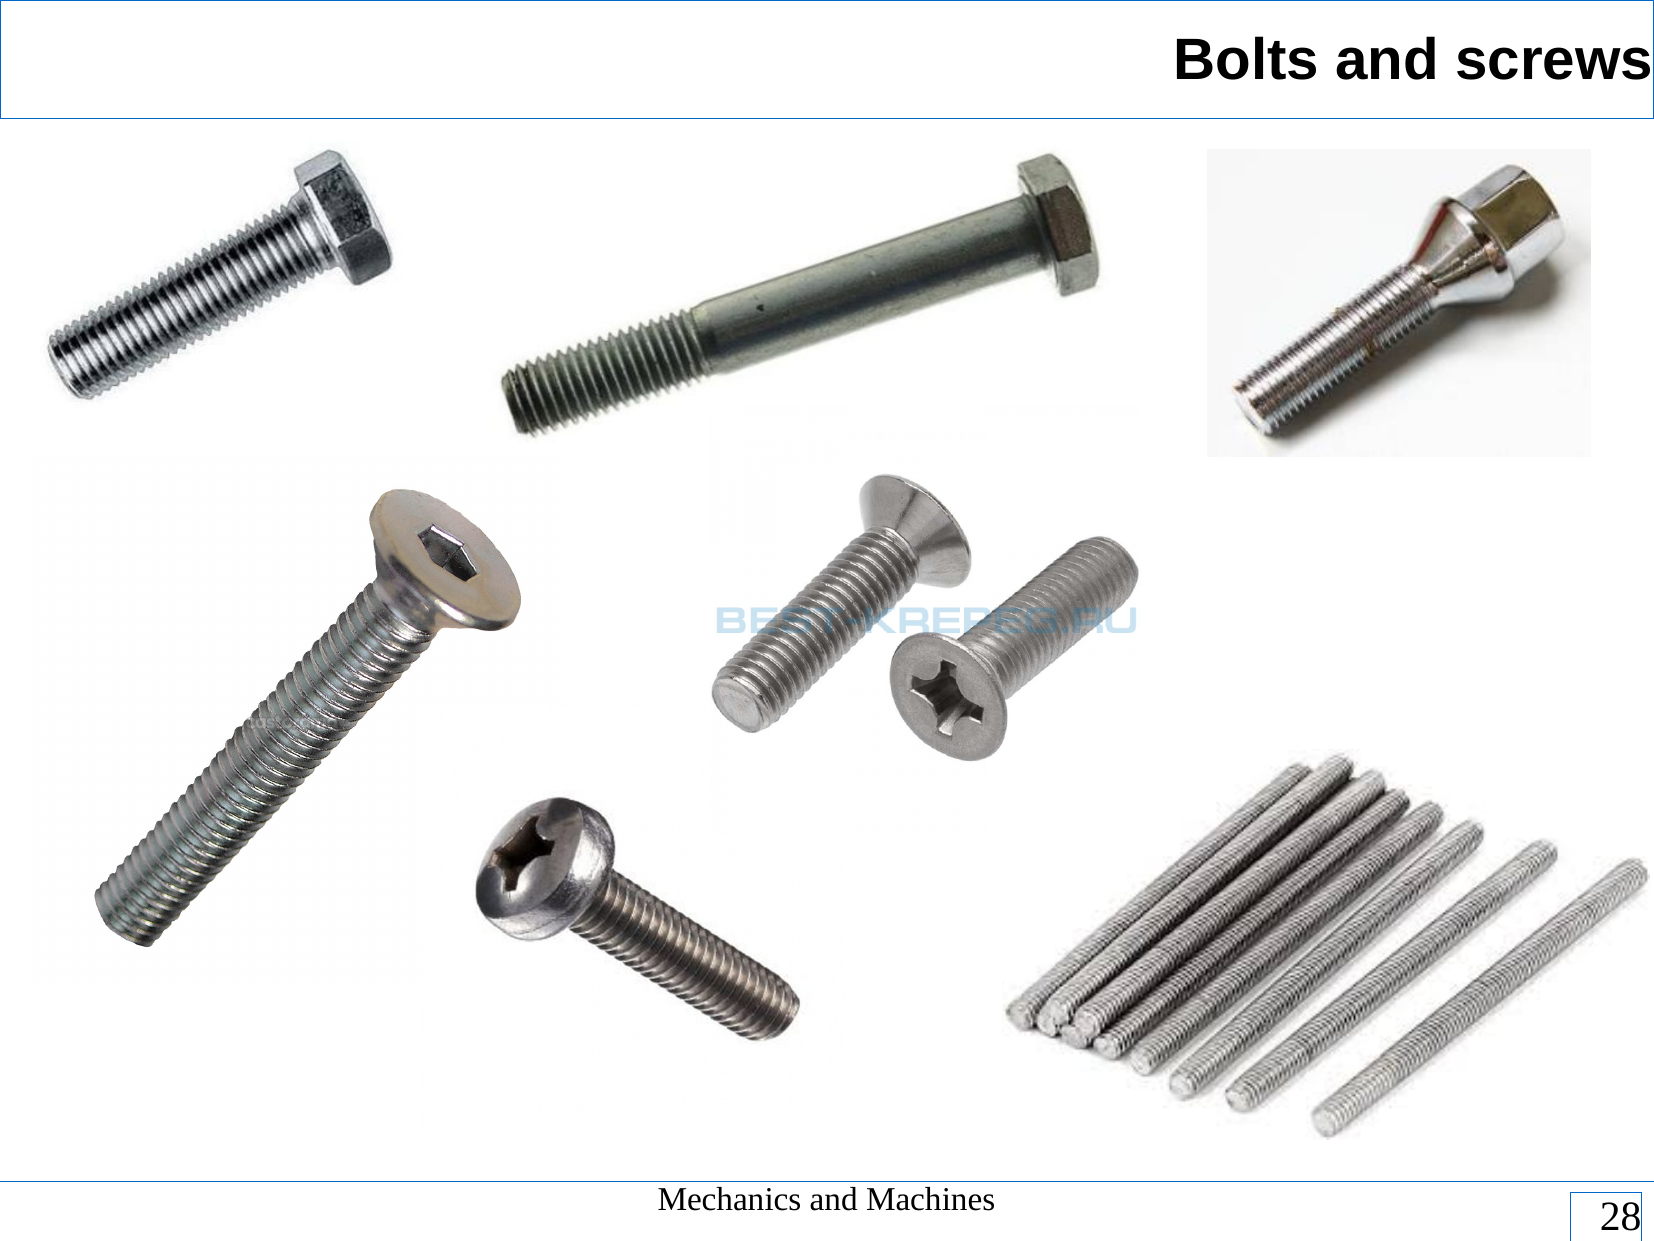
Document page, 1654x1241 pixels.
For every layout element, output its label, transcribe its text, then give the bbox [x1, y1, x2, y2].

title Bolts and screws [0, 0, 1654, 119]
picture [39, 140, 406, 414]
picture [1207, 149, 1591, 457]
picture [30, 134, 1650, 1141]
